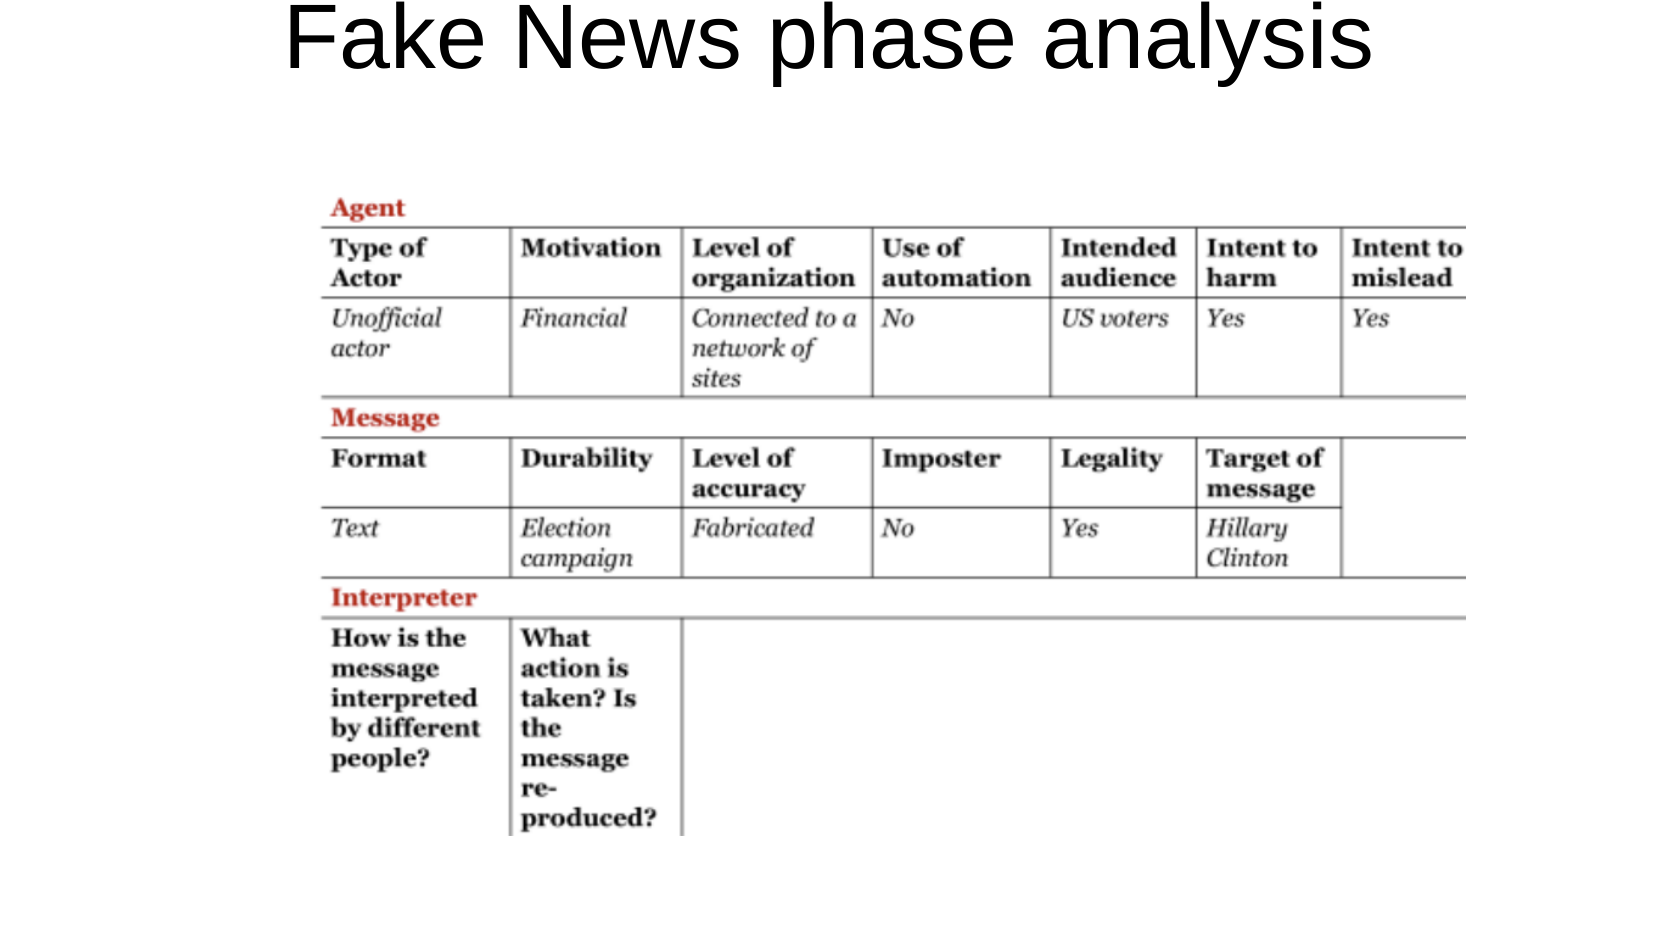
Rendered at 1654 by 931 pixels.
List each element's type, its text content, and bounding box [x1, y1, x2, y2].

title Fake News phase analysis [85, 0, 1574, 115]
picture [317, 184, 1466, 836]
